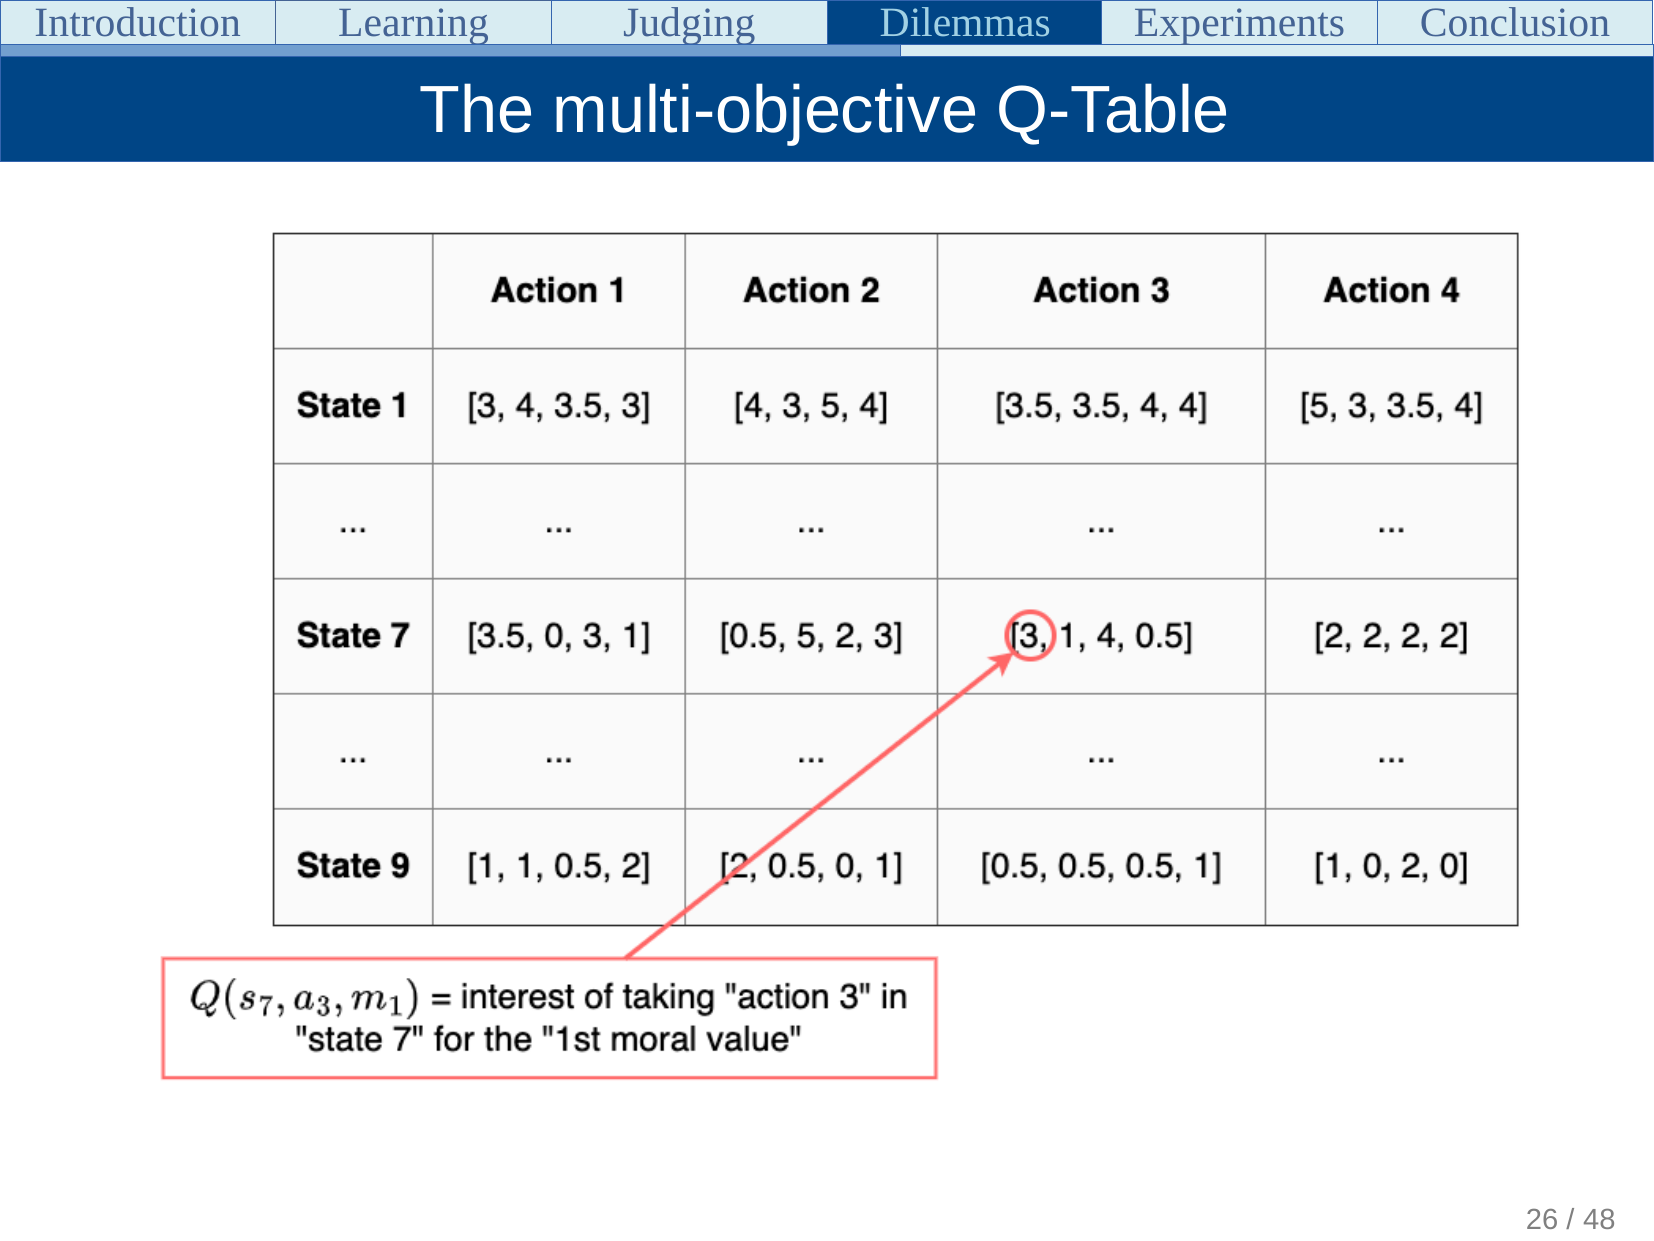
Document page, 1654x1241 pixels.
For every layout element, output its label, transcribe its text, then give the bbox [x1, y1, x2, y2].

text_box [0, 44, 901, 57]
title The multi-objective Q-Table [0, 56, 1651, 162]
picture [5, 170, 1645, 1163]
